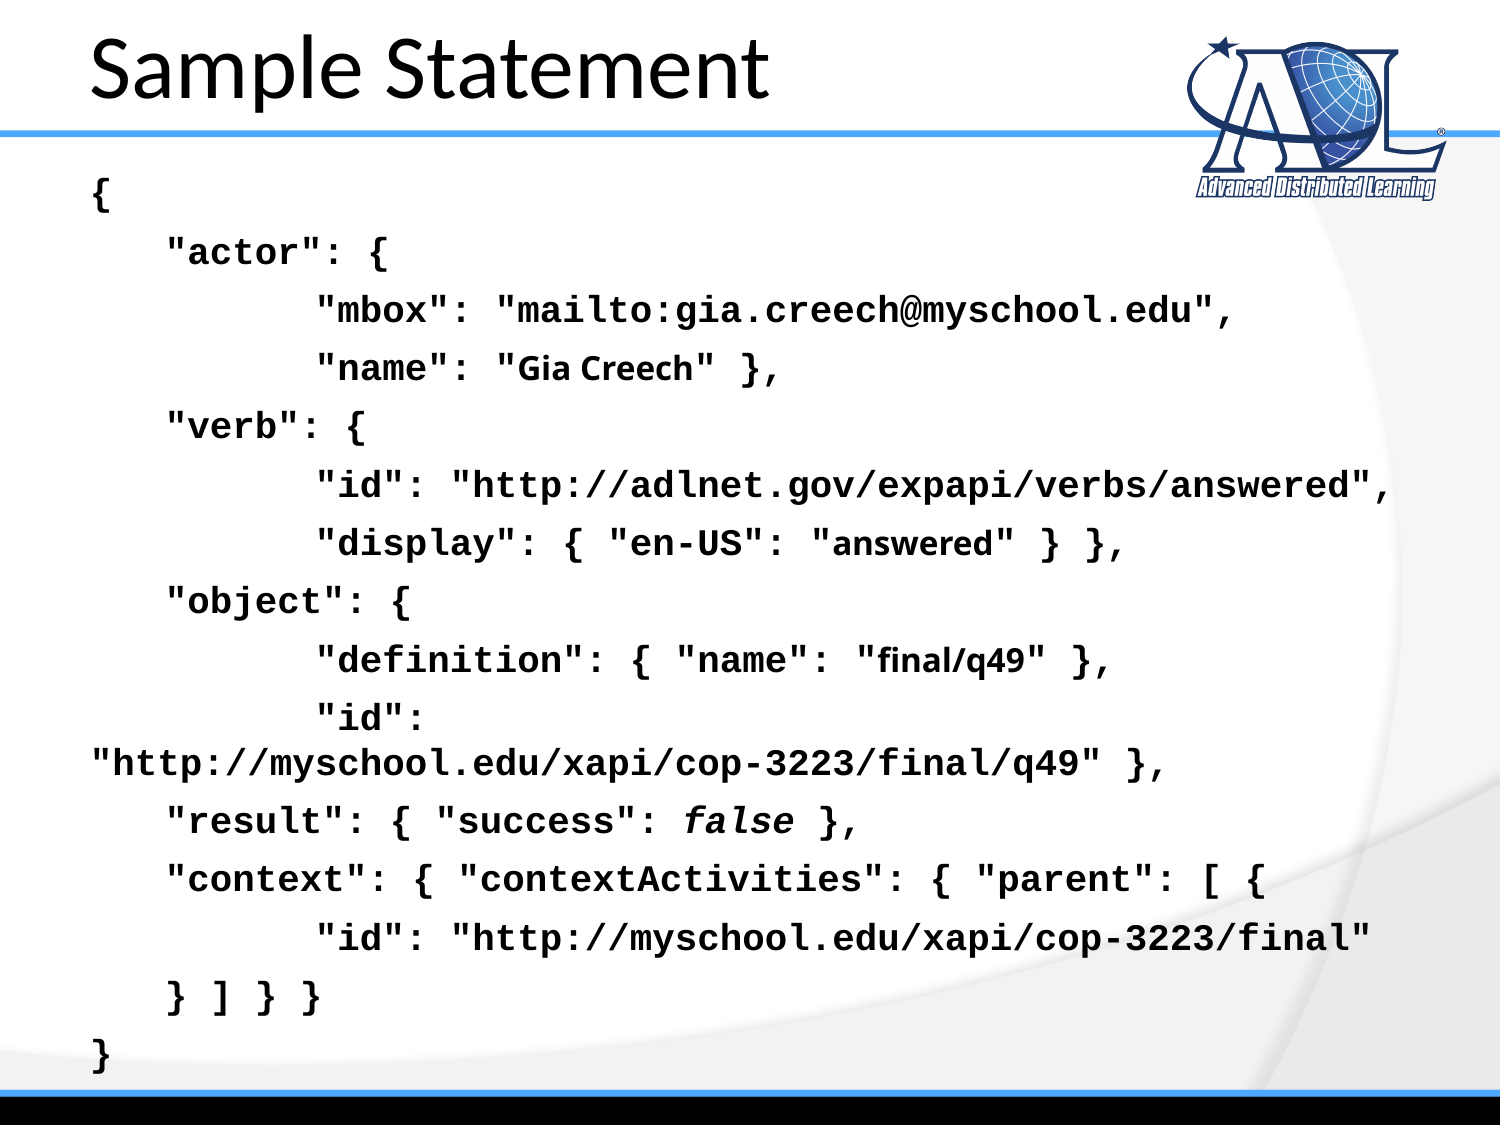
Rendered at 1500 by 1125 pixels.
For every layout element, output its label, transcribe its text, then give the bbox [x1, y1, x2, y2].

picture [0, 0, 1500, 1125]
list { "actor": { "mbox": "mailto:gia.creech@myschool.edu", "name": "Gia Creech" }, "verb": { "id": "http://adlnet.gov/expapi/verbs/answered", "display": { "en-US": "answered" } }, "object": { "definition": { "name": "final/q49" }, "id": "http://myschool.edu/xapi/cop-3223/final/q49" }, "result": { "success": false }, "context": { "contextActivities": { "parent": [ { "id": "http://myschool.edu/xapi/cop-3223/final" } ] } } } [75, 160, 1425, 1030]
title Sample Statement [75, 0, 1147, 119]
